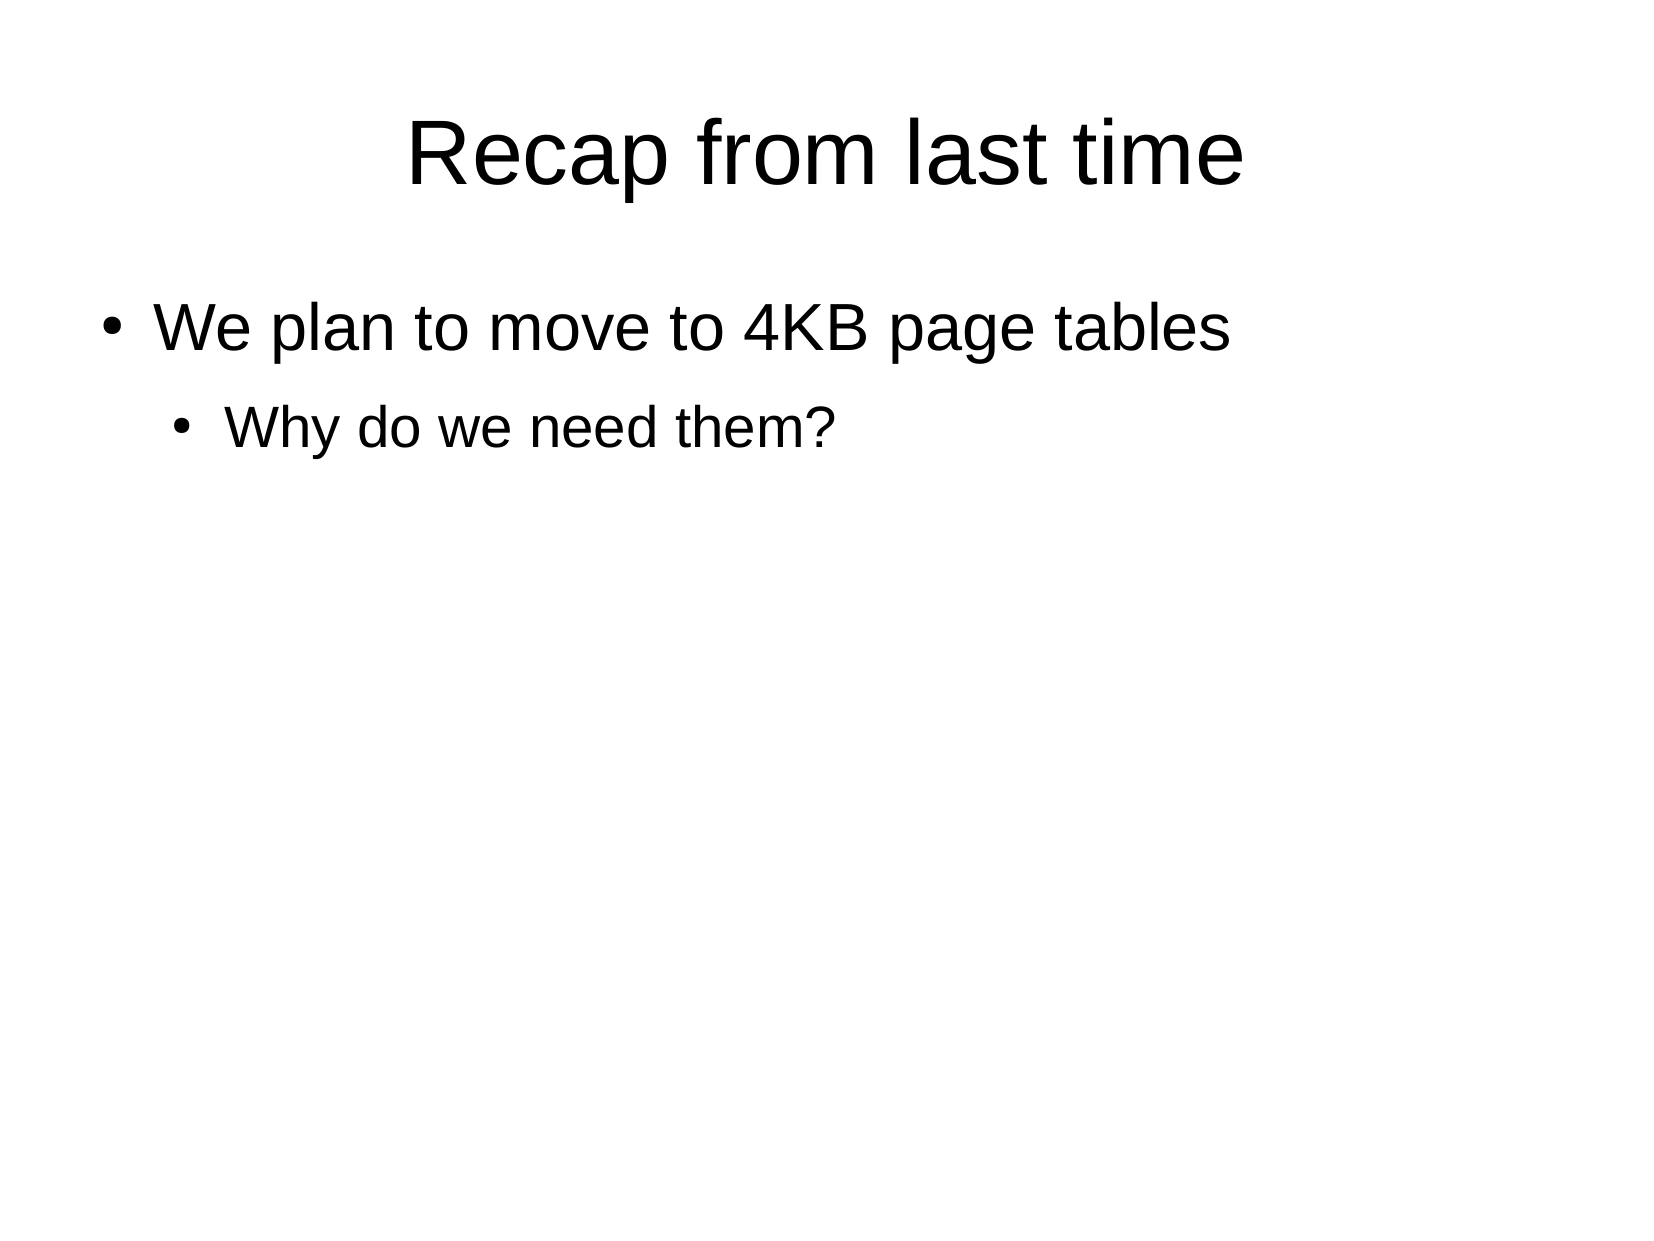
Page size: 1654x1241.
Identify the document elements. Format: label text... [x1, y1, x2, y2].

title Recap from last time [82, 49, 1571, 257]
list We plan to move to 4KB page tables Why do we need them? [82, 290, 1571, 1010]
